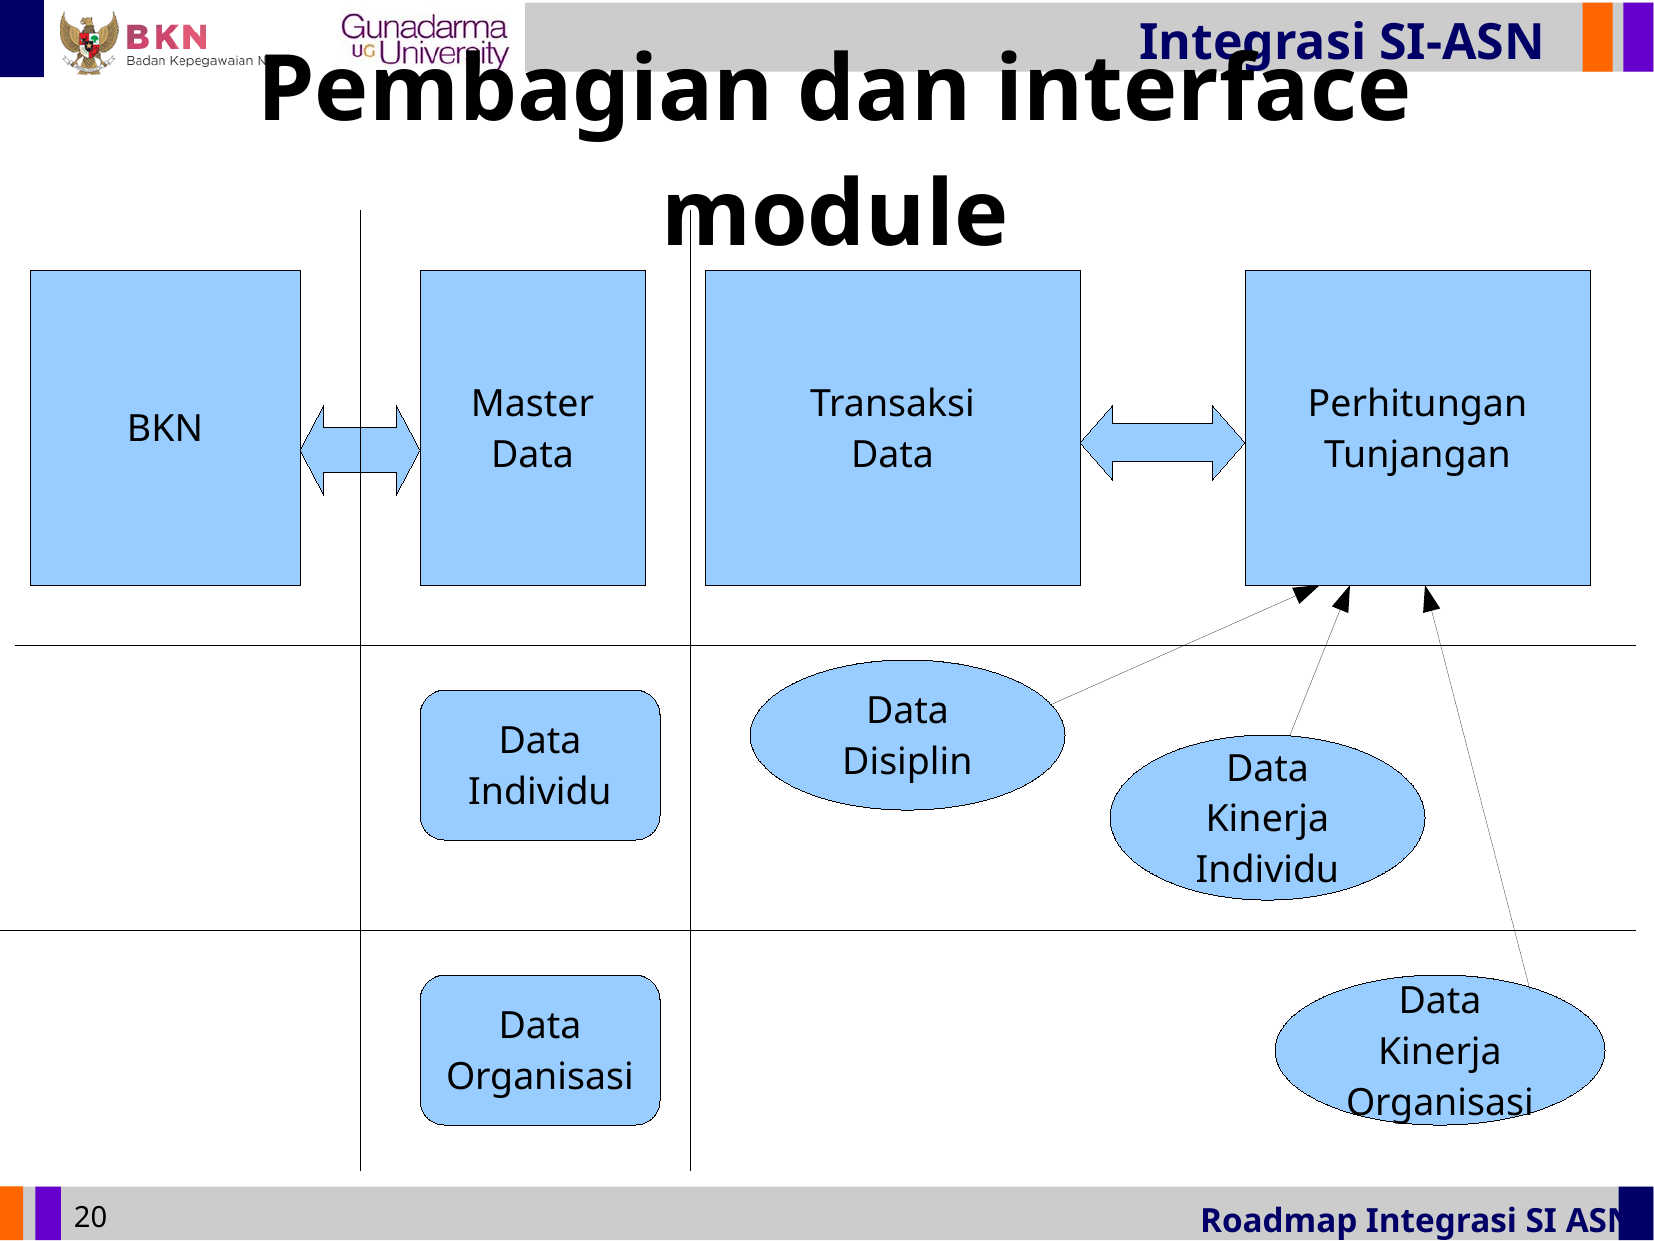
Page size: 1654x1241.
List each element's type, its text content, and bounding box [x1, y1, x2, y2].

picture [60, 11, 301, 75]
text_box Data Kinerja Individu [1110, 735, 1426, 901]
text_box Data Individu [420, 690, 661, 841]
text_box Perhitungan Tunjangan [1245, 270, 1591, 586]
picture [340, 0, 510, 70]
text_box BKN [30, 270, 301, 586]
title Pembagian dan interface module [78, 84, 1592, 211]
text_box Data Disiplin [750, 660, 1066, 811]
text_box Data Kinerja Organisasi [1275, 975, 1606, 1126]
text_box Master Data [420, 270, 646, 586]
text_box [1081, 405, 1246, 481]
text_box [300, 405, 360, 496]
text_box Transaksi Data [705, 270, 1081, 586]
text_box Data Organisasi [420, 975, 661, 1126]
text_box [361, 405, 421, 496]
picture [279, 66, 296, 75]
